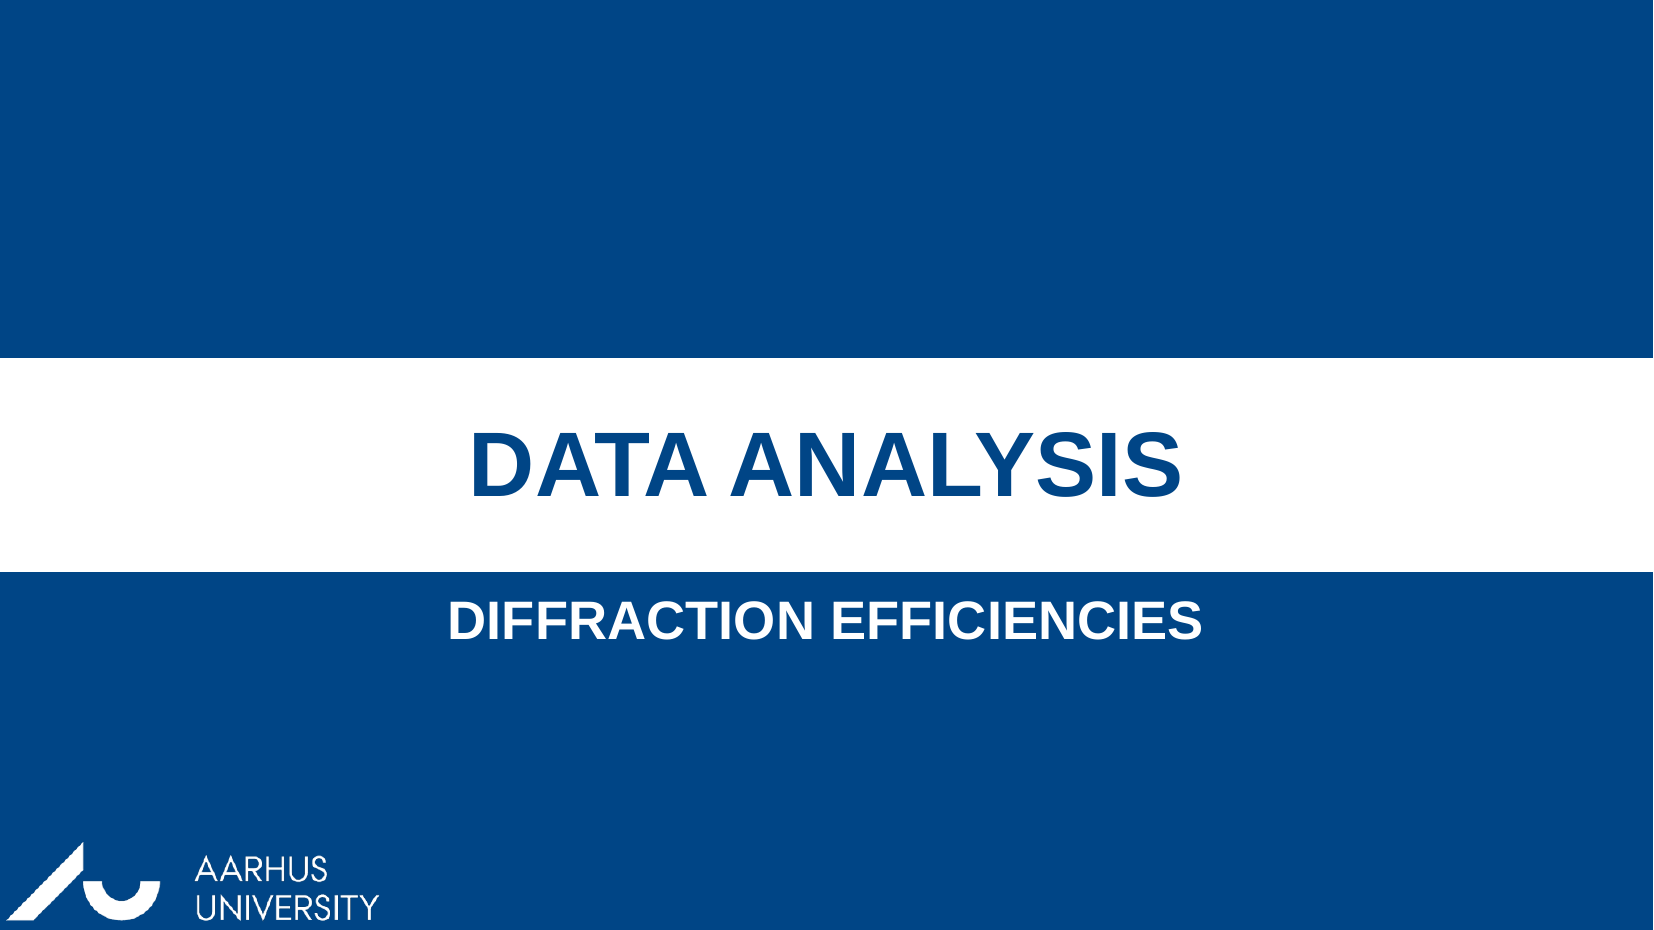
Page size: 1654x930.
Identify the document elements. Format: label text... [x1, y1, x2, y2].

text_box DIFFRACTION EFFICIENCIES [432, 583, 1221, 660]
picture [5, 841, 414, 928]
title DATA ANALYSIS [0, 358, 1653, 572]
